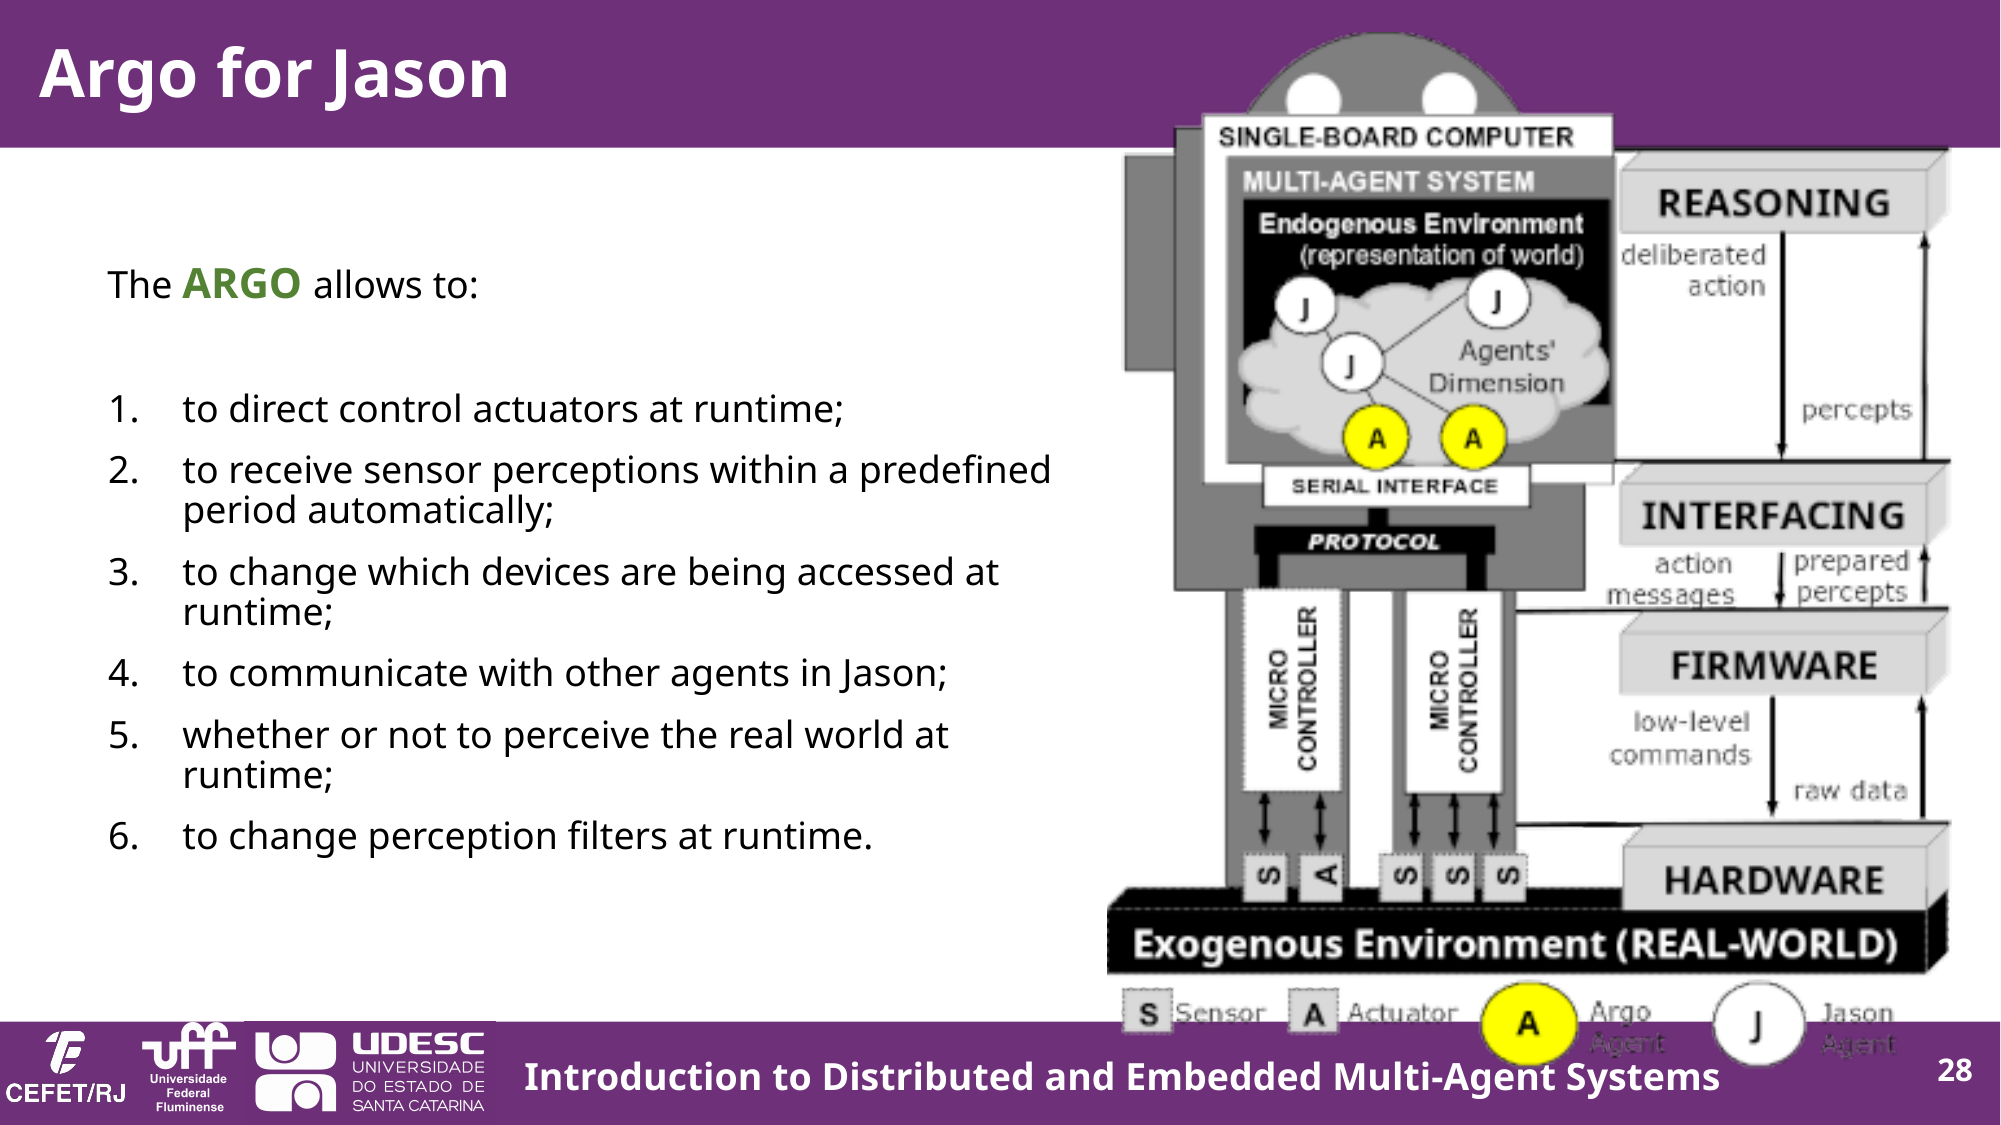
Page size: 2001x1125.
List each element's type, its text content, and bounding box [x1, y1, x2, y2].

picture [141, 1029, 237, 1117]
picture [1107, 32, 1978, 1069]
picture [6, 1009, 125, 1125]
text_box The ARGO allows to: to direct control actuators at runtime; to receive sensor perceptions within a predefined period automatically; to change which devices are being accessed at runtime; to communicate with other agents in Jason; whether or not to perceive the real world at runtime; to change perception filters at runtime. [92, 255, 1093, 1029]
picture [244, 1029, 496, 1123]
text_box Argo for Jason [25, 23, 1999, 119]
